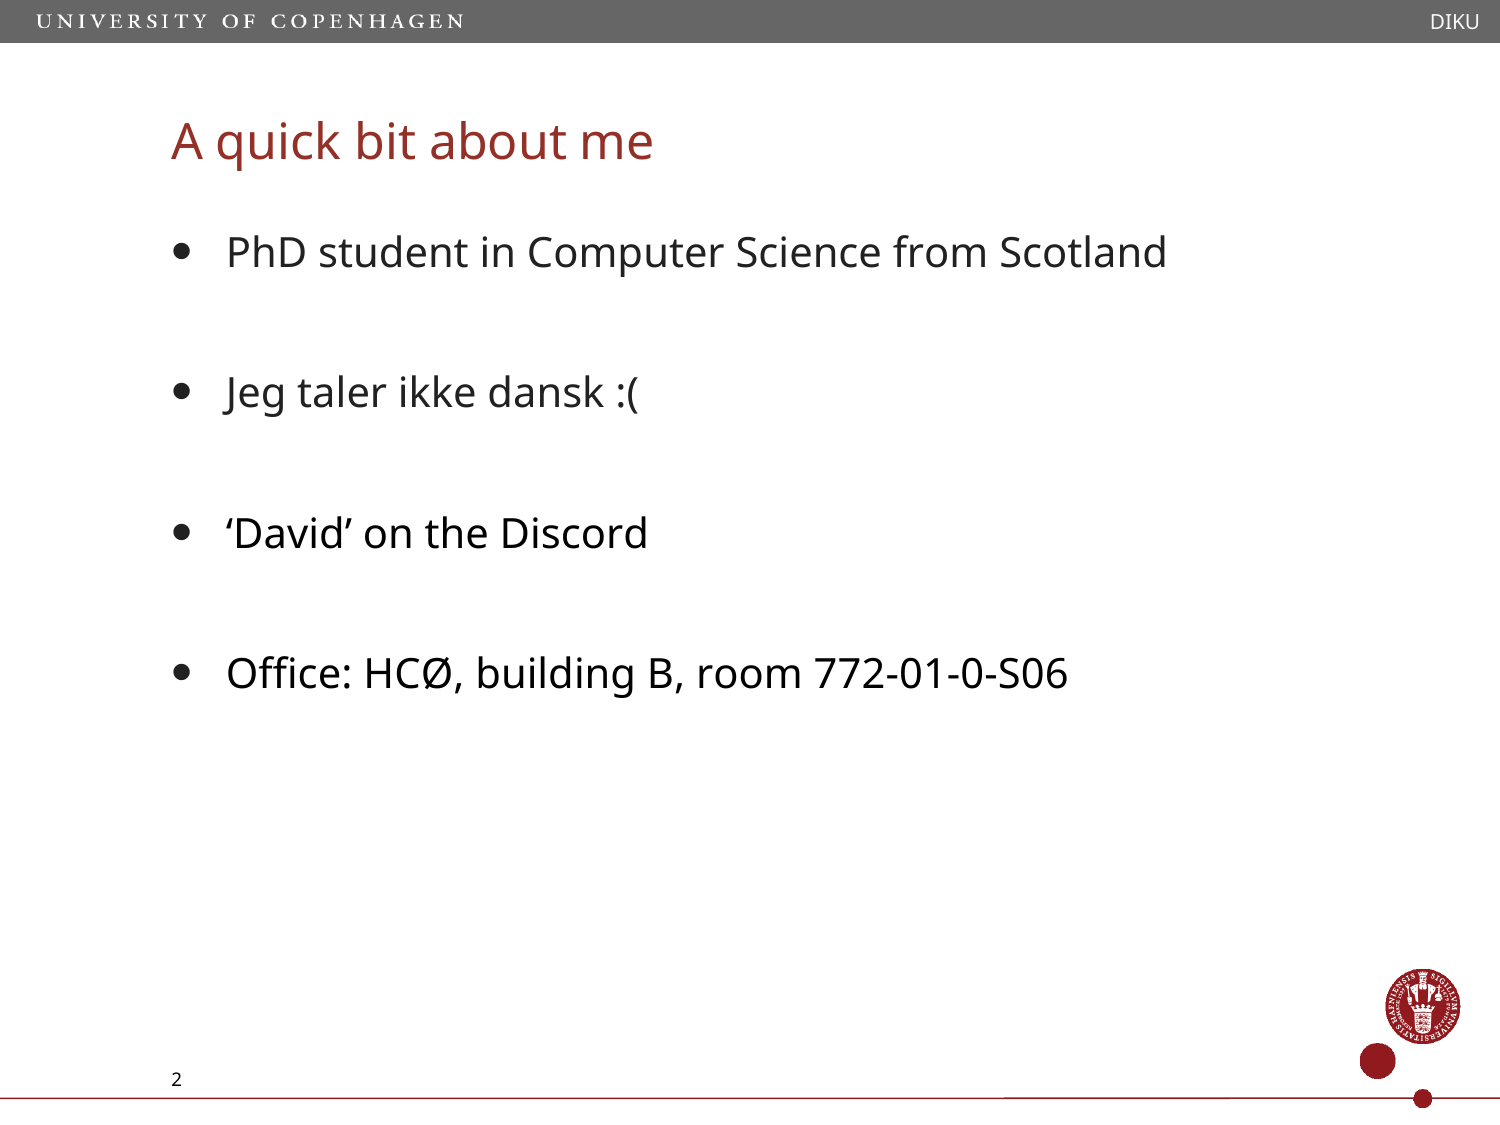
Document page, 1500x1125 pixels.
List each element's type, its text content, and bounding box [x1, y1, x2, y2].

text_box A quick bit about me [171, 75, 1329, 171]
text_box PhD student in Computer Science from Scotland Jeg taler ikke dansk :( ‘David’ on the Discord Office: HCØ, building B, room 772-01-0-S06 [171, 225, 1329, 900]
picture [0, 910, 1500, 1122]
text_box <number> [171, 1067, 522, 1092]
text_box DIKU [469, 0, 1495, 43]
